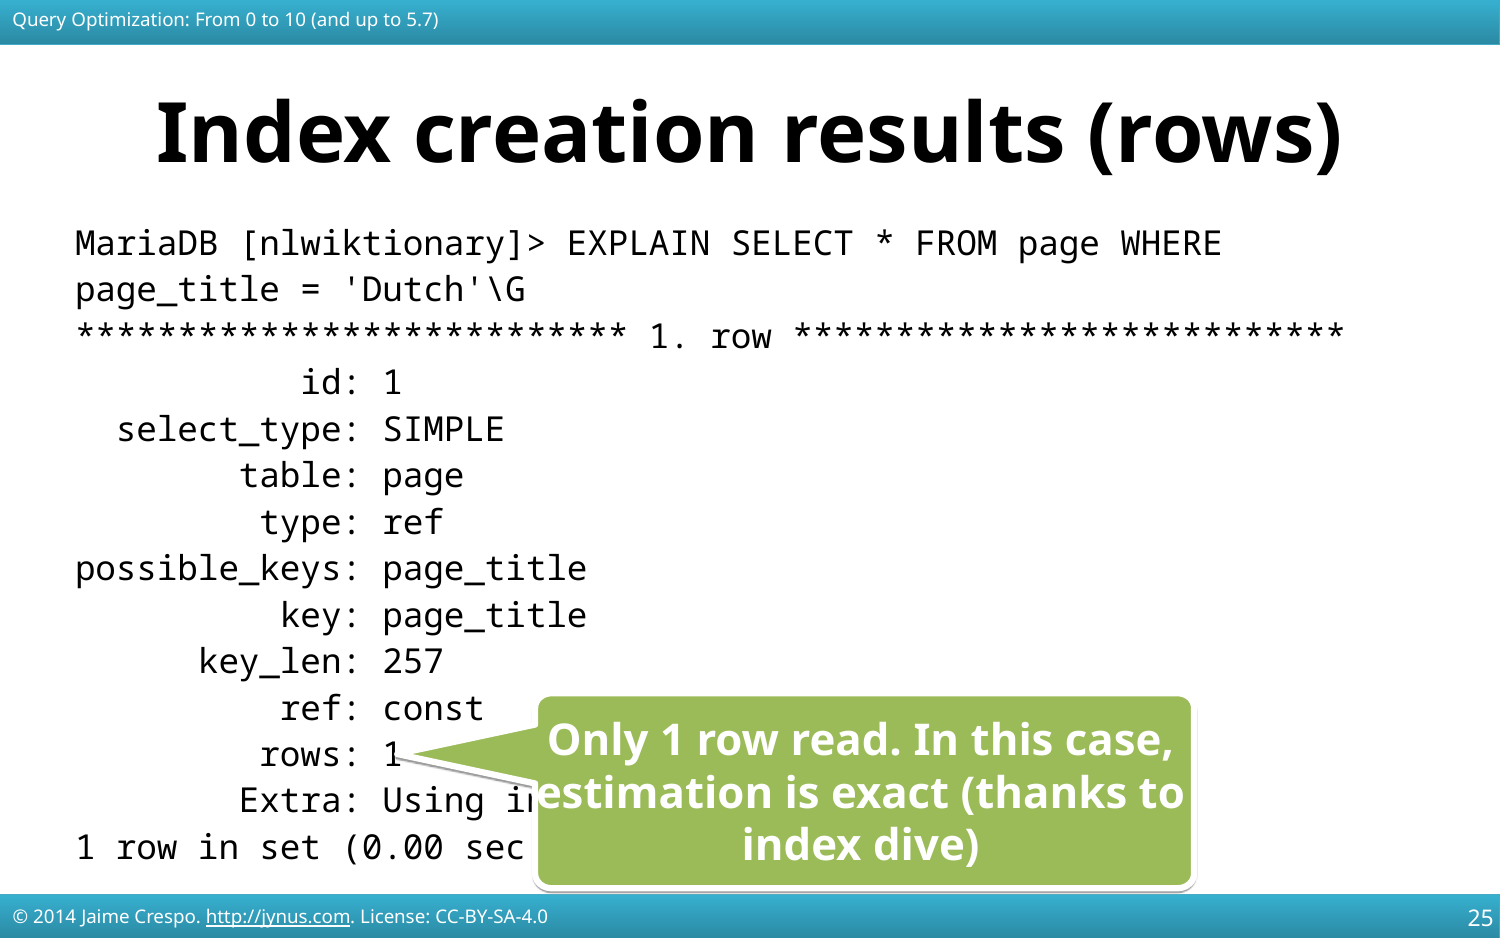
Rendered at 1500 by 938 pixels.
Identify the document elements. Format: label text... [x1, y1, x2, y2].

text_box Only 1 row read. In this case, estimation is exact (thanks to index dive) [397, 693, 1195, 889]
list MariaDB [nlwiktionary]> EXPLAIN SELECT * FROM page WHERE page_title = 'Dutch'\G *************************** 1. row *************************** id: 1 select_type: SIMPLE table: page type: ref possible_keys: page_title key: page_title key_len: 257 ref: const rows: 1 Extra: Using index condition 1 row in set (0.00 sec) [75, 218, 1425, 876]
title Index creation results (rows) [75, 41, 1425, 218]
